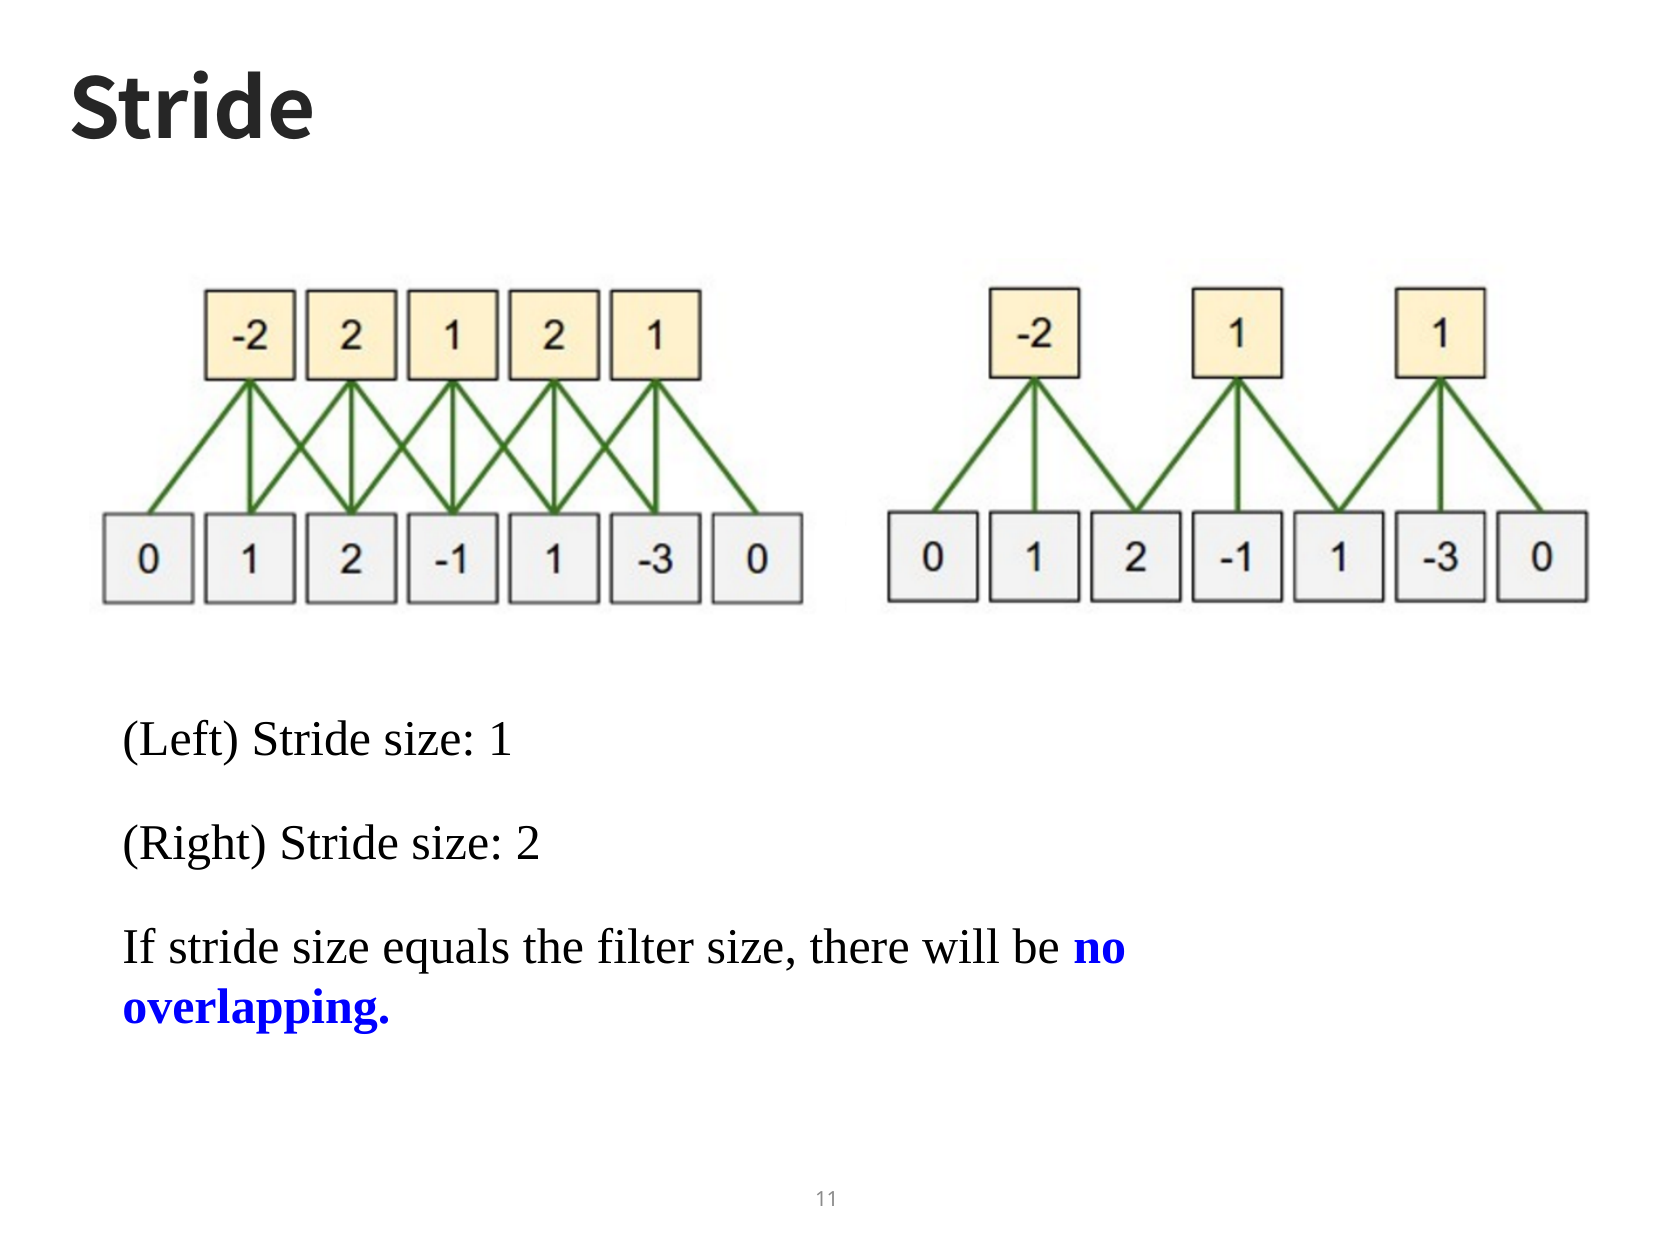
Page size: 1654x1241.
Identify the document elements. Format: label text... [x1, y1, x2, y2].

text_box (Right) Stride size: 2 [107, 802, 733, 878]
picture [45, 242, 840, 643]
title Stride [53, 46, 1604, 165]
slide_number <숫자> [633, 1166, 1020, 1233]
picture [845, 242, 1622, 643]
text_box (Left) Stride size: 1 [107, 698, 733, 773]
text_box If stride size equals the filter size, there will be no overlapping. [107, 906, 1296, 1042]
